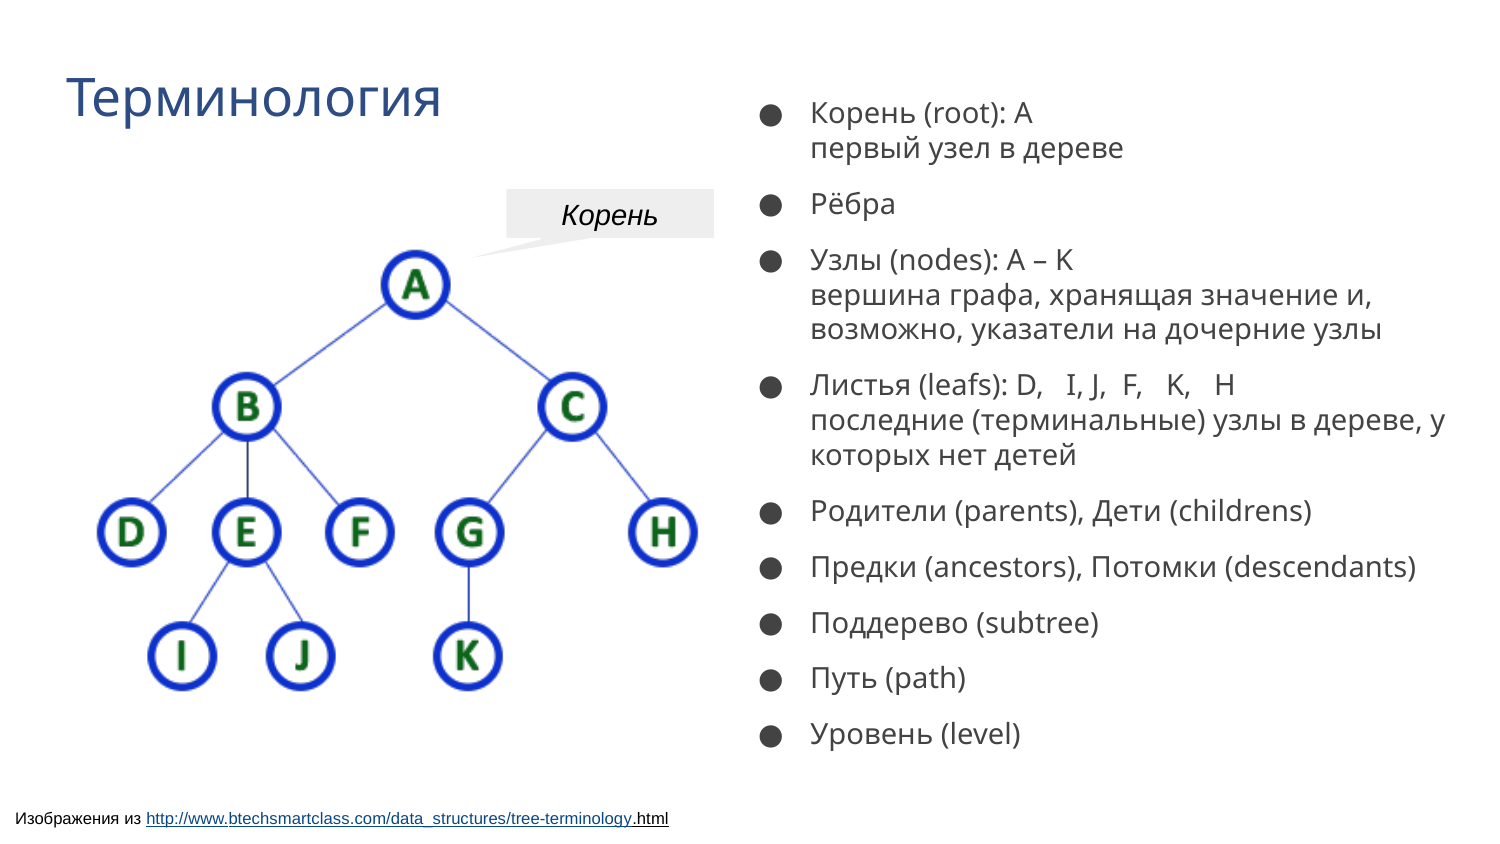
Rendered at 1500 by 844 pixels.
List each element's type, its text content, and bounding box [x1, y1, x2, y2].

text_box Корень (root): A первый узел в дереве Рёбра Узлы (nodes): A – K вершина графа, хранящая значение и, возможно, указатели на дочерние узлы Листья (leafs): D, I, J, F, K, H последние (терминальные) узлы в дереве, у которых нет детей Родители (parents), Дети (childrens) Предки (ancestors), Потомки (descendants) Поддерево (subtree) Путь (path) Уровень (level) [720, 79, 1477, 799]
text_box Изображения из http://www.btechsmartclass.com/data_structures/tree-terminology.html [0, 793, 686, 844]
text_box Корень [452, 188, 715, 262]
picture [73, 212, 715, 735]
title Терминология [51, 48, 1449, 142]
